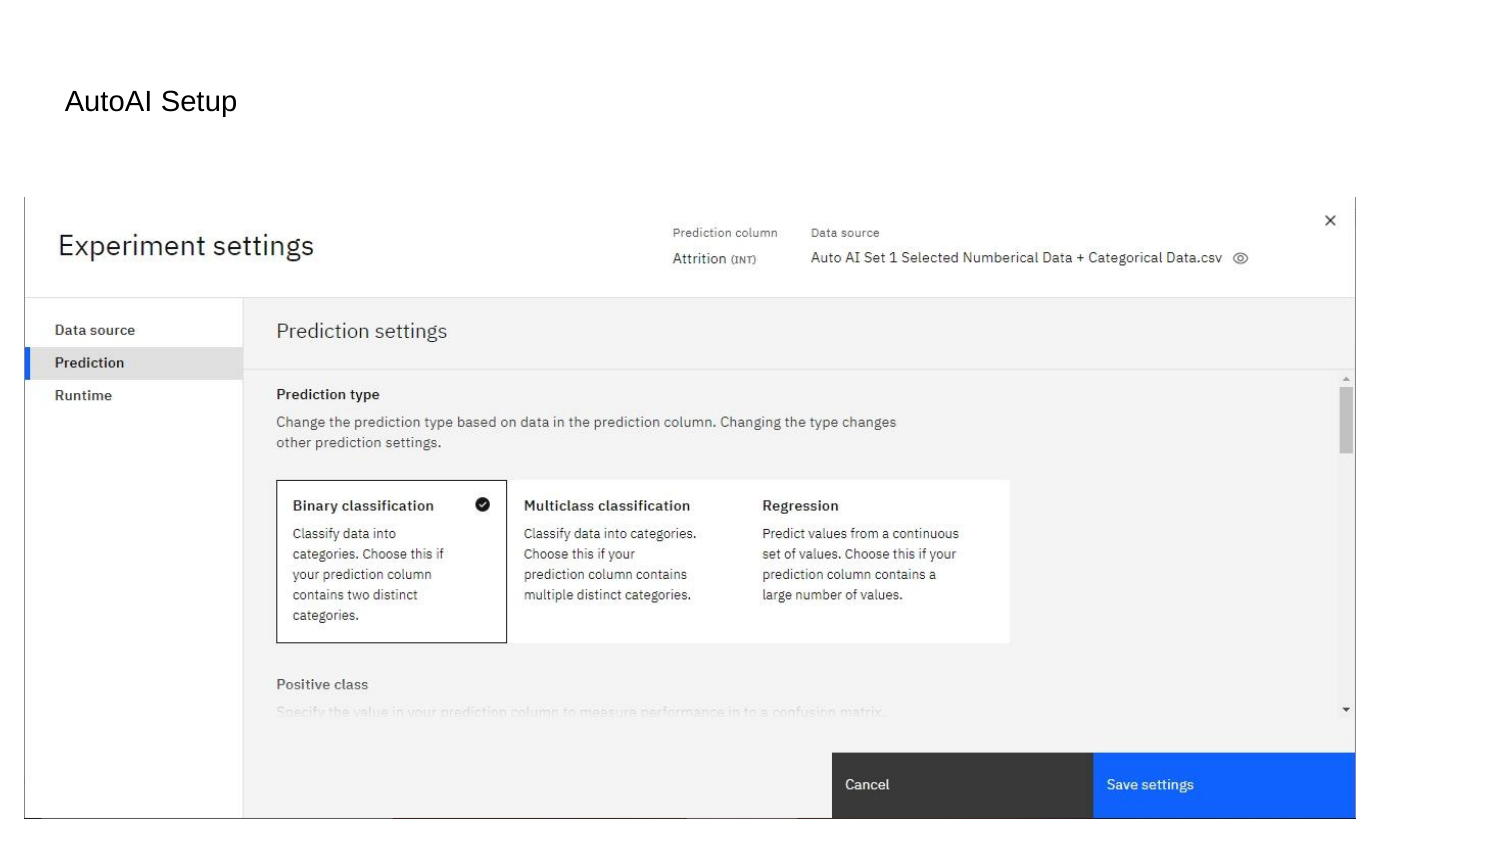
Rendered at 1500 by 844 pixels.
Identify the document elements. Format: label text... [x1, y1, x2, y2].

picture [24, 197, 1356, 819]
title AutoAI Setup [49, 67, 1448, 173]
